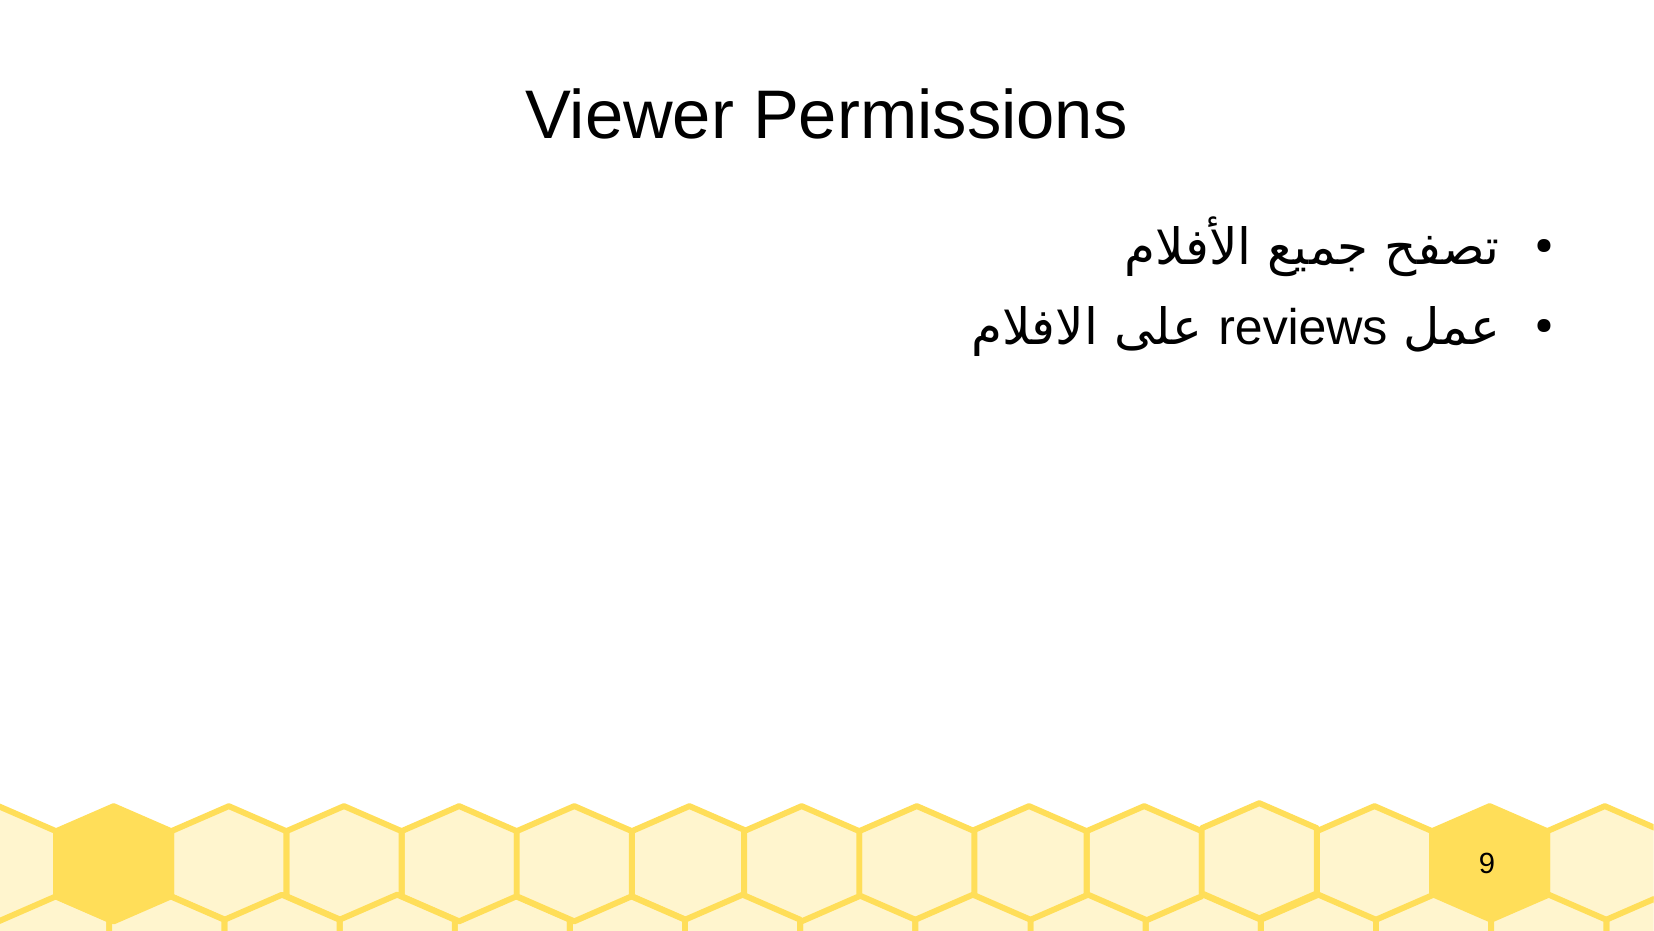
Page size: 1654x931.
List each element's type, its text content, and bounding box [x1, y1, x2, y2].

title Viewer Permissions [82, 37, 1571, 193]
list تصفح جميع الأفلام عمل reviews على الافلام [82, 217, 1571, 758]
